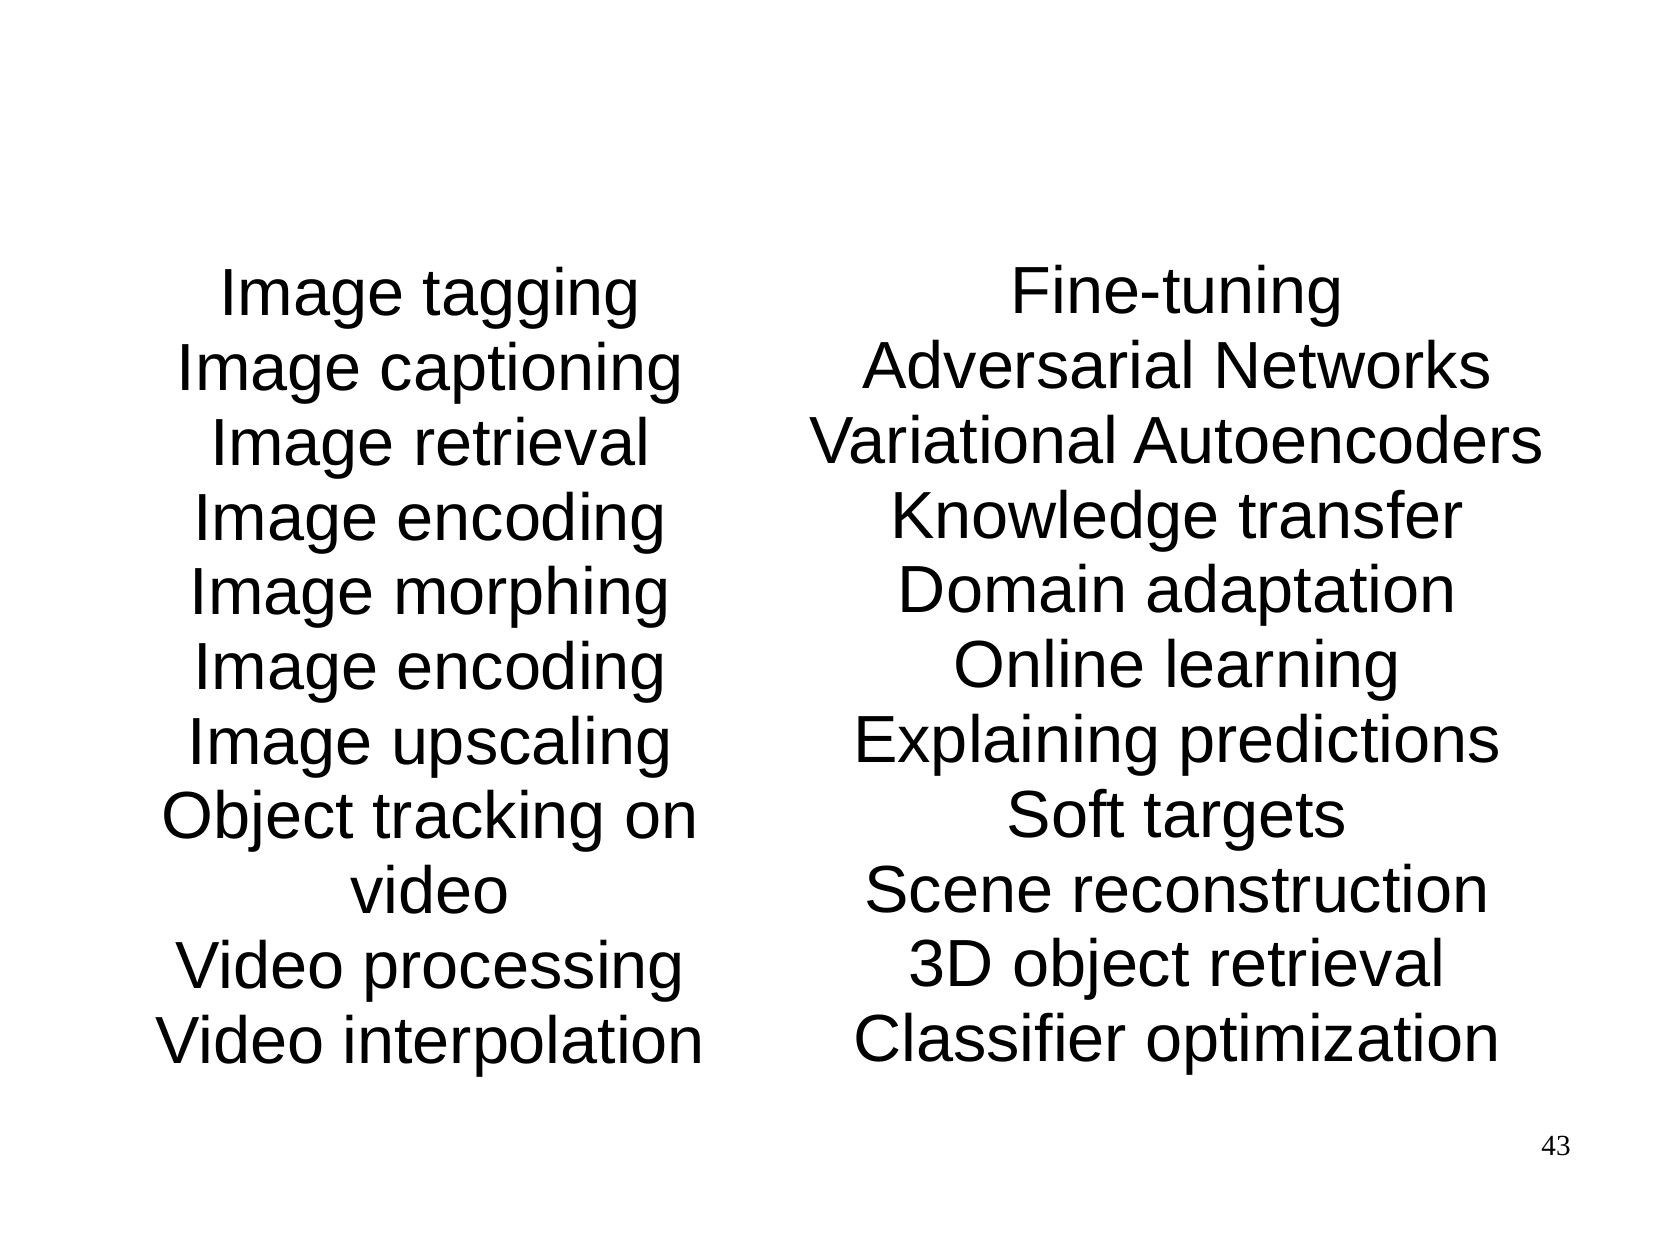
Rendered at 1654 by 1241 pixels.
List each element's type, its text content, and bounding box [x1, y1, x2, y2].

text_box Image tagging Image captioning Image retrieval Image encoding Image morphing Image encoding Image upscaling Object tracking on video Video processing Video interpolation [45, 255, 781, 1153]
title Fine-tuning Adversarial Networks Variational Autoencoders Knowledge transfer Domain adaptation Online learning Explaining predictions Soft targets Scene reconstruction 3D object retrieval Classifier optimization [754, 29, 1565, 1076]
